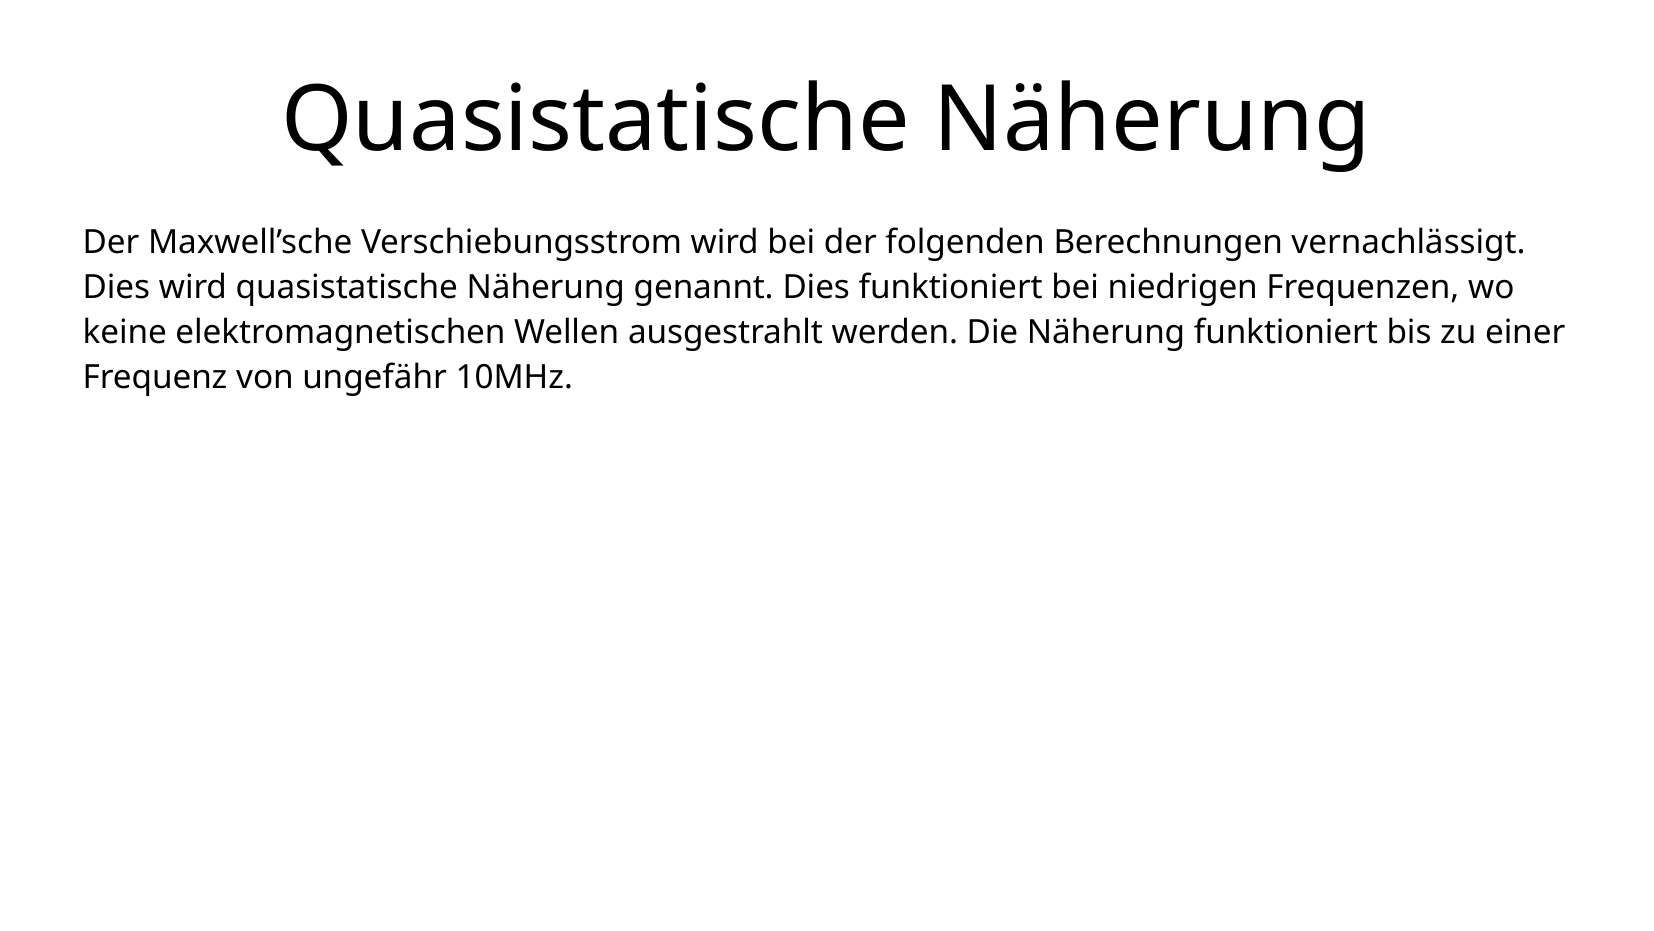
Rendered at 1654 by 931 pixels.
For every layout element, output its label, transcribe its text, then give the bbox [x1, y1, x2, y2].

title Quasistatische Näherung [82, 37, 1571, 193]
list Der Maxwell’sche Verschiebungsstrom wird bei der folgenden Berechnungen vernachlässigt. Dies wird quasistatische Näherung genannt. Dies funktioniert bei niedrigen Frequenzen, wo keine elektromagnetischen Wellen ausgestrahlt werden. Die Näherung funktioniert bis zu einer Frequenz von ungefähr 10MHz. [82, 217, 1571, 758]
